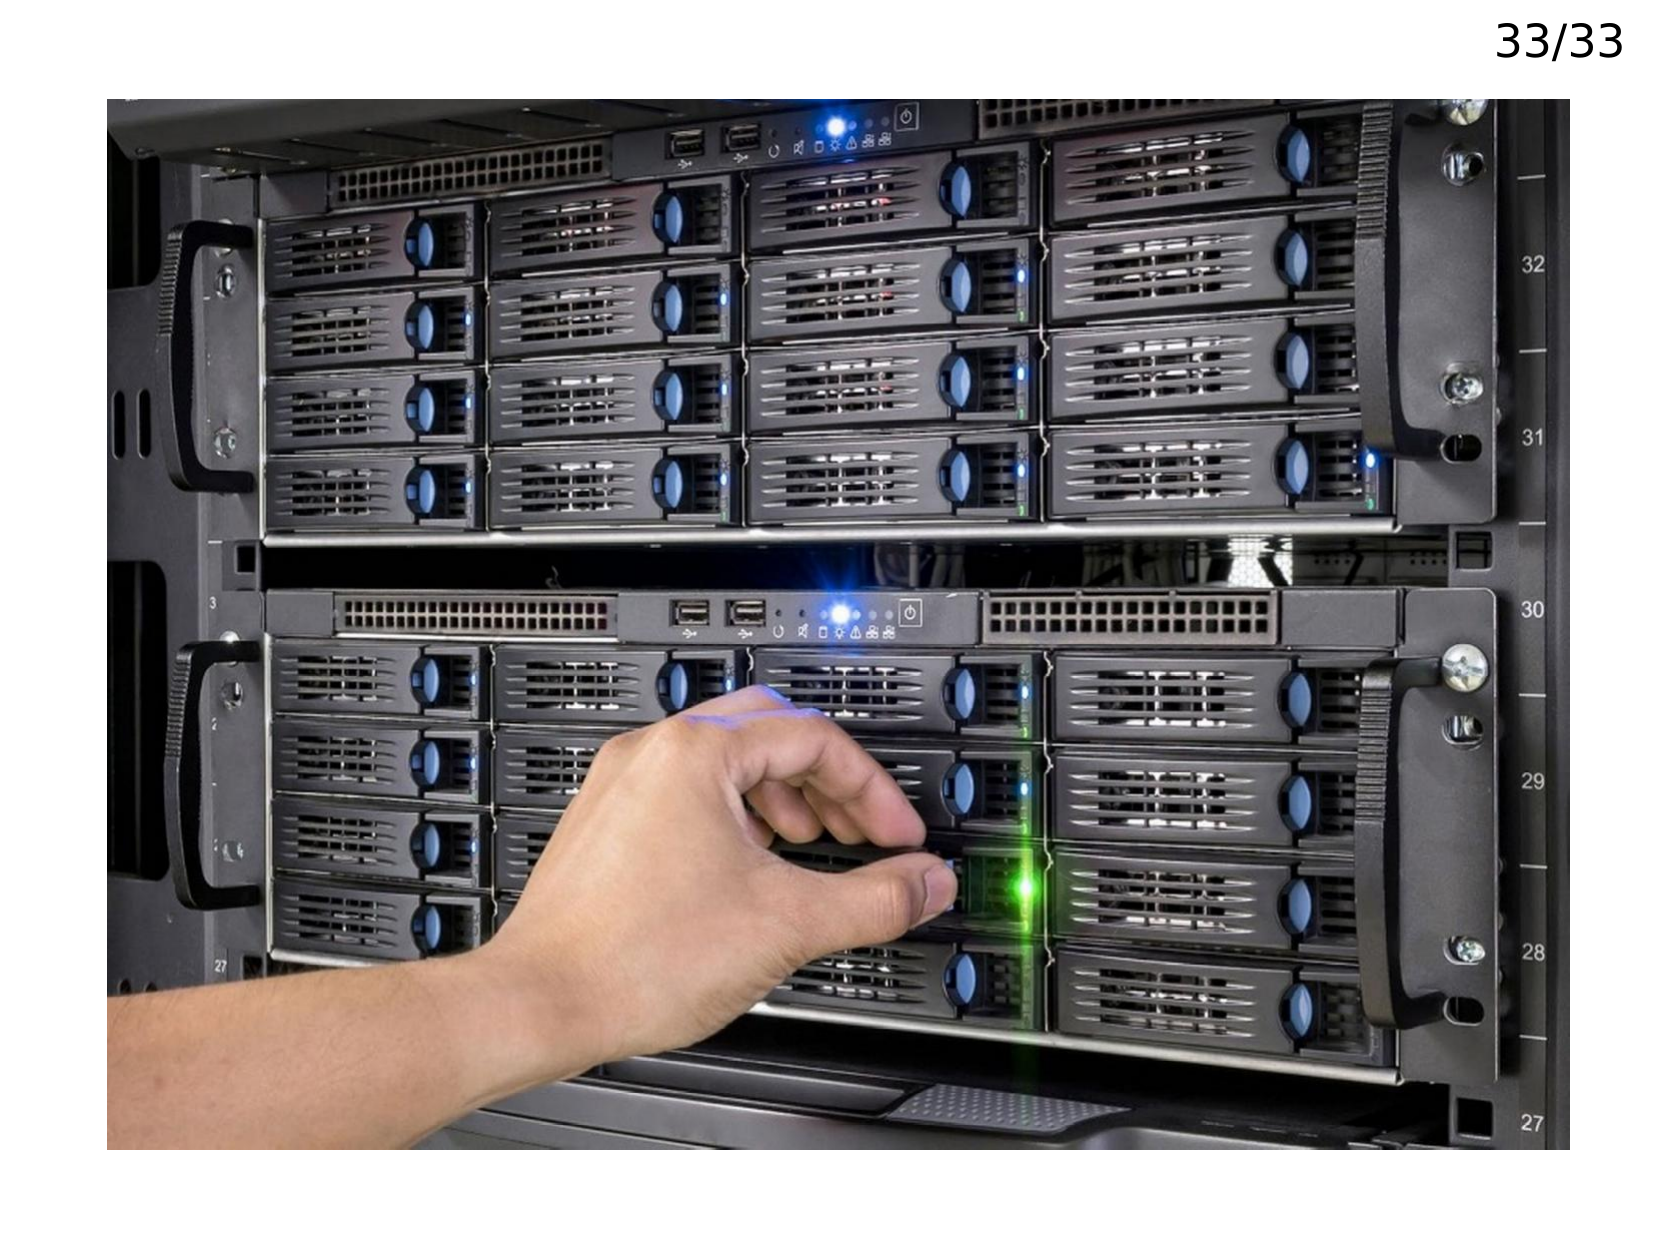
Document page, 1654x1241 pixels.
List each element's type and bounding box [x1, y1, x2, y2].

picture [107, 99, 1570, 1150]
